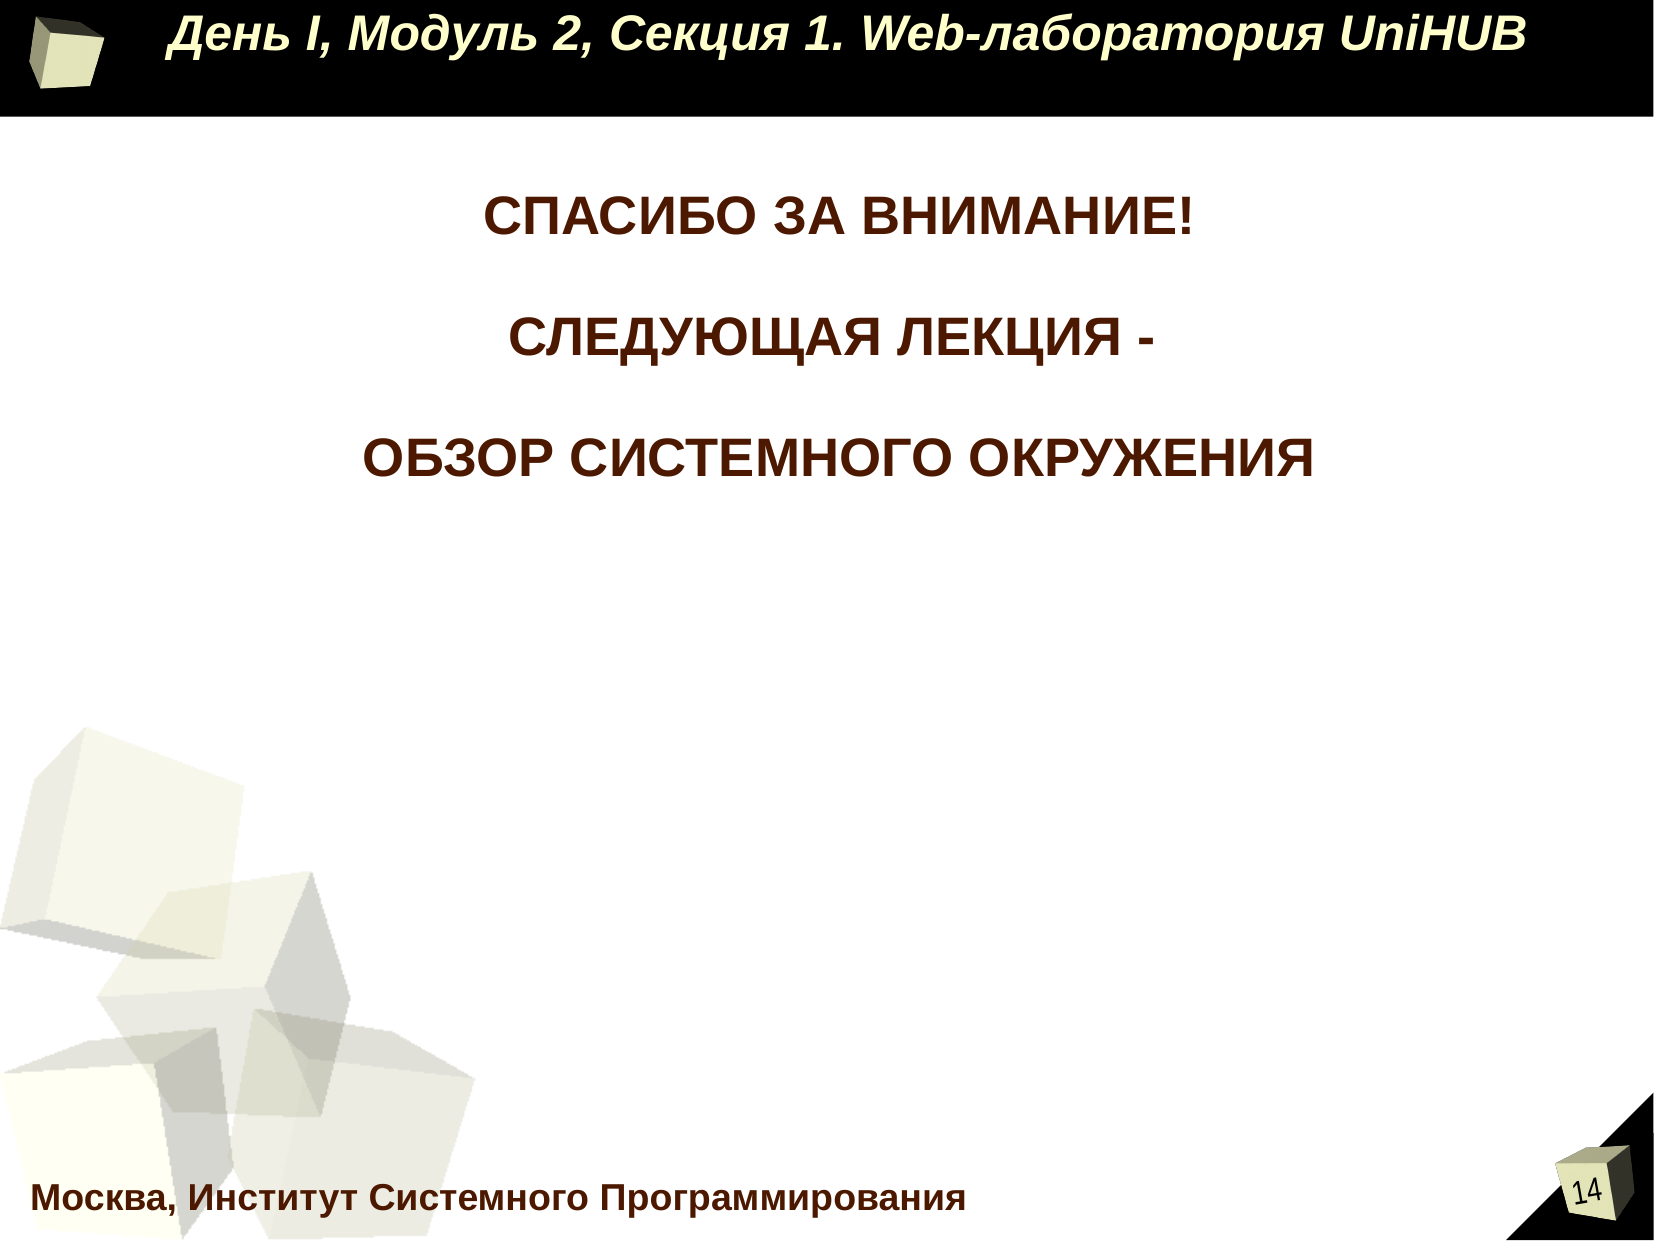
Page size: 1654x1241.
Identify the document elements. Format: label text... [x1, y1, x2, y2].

picture [0, 726, 477, 1241]
text_box СПАСИБО ЗА ВНИМАНИЕ! СЛЕДУЮЩАЯ ЛЕКЦИЯ - ОБЗОР СИСТЕМНОГО ОКРУЖЕНИЯ [92, 177, 1587, 496]
picture [464, 1193, 472, 1198]
